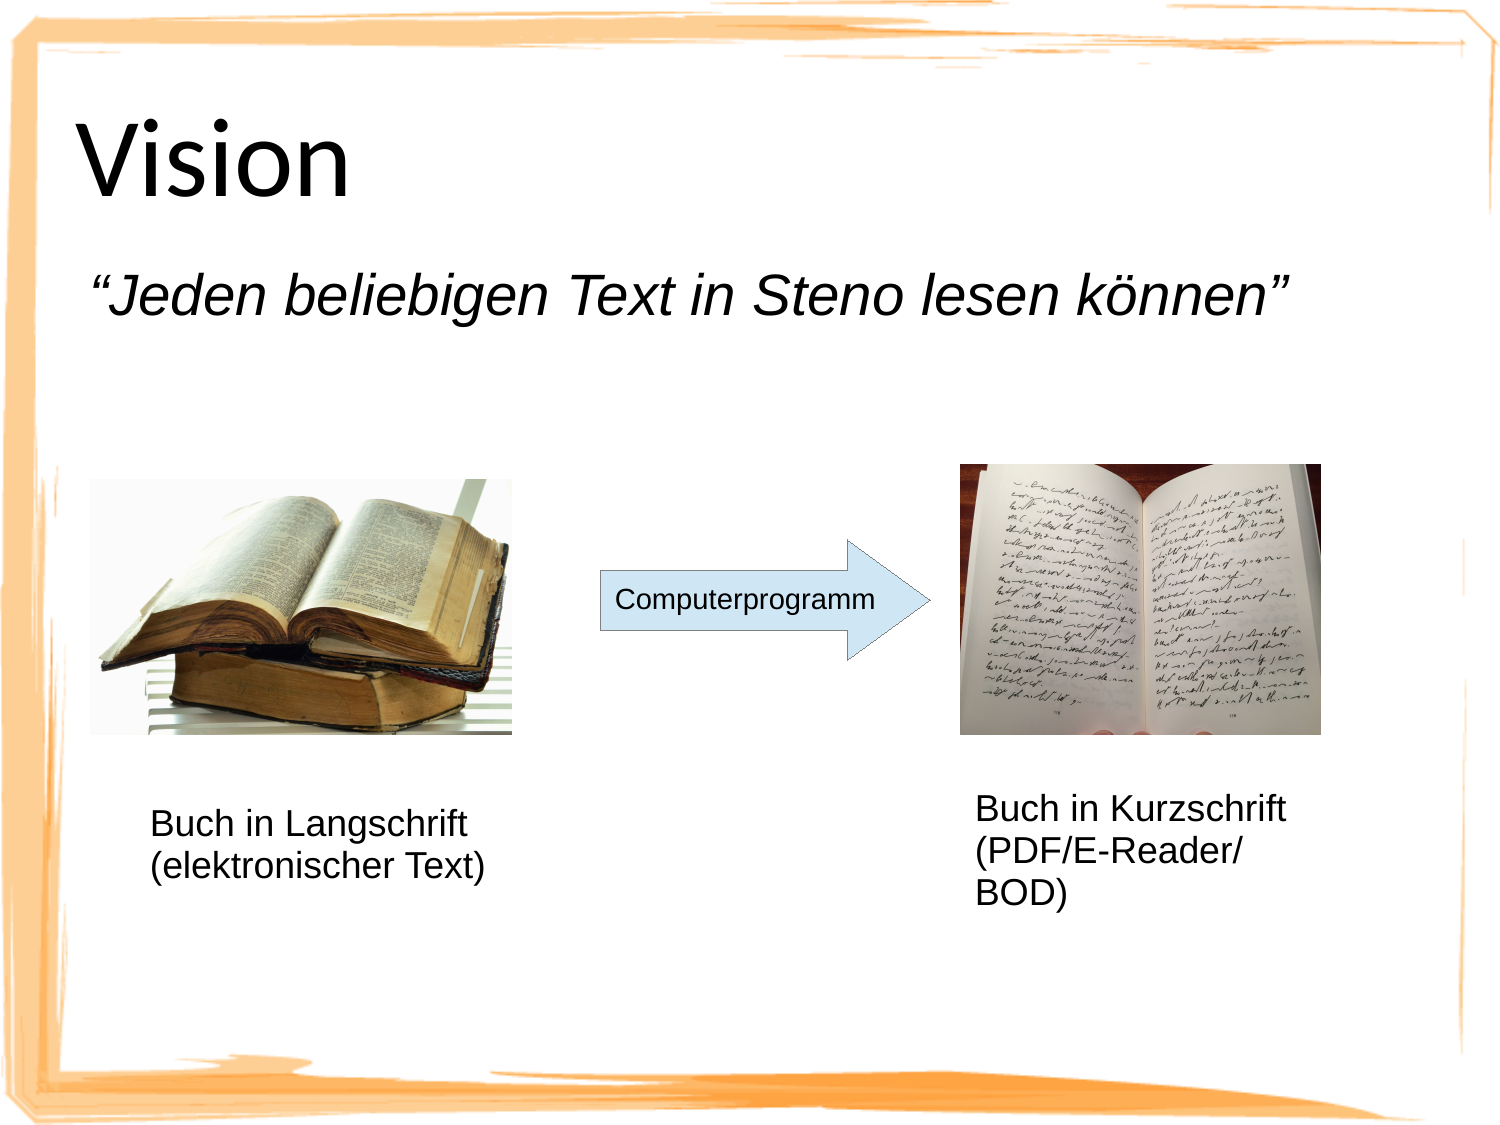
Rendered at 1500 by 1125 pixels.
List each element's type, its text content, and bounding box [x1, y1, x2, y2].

title Vision [75, 112, 1350, 225]
picture [0, 0, 1500, 1125]
text_box [600, 539, 896, 575]
text_box Buch in Langschrift (elektronischer Text) [135, 795, 571, 894]
text_box “Jeden beliebigen Text in Steno lesen können” [75, 254, 1366, 369]
text_box [600, 624, 898, 661]
text_box Computerprogramm [600, 575, 931, 624]
text_box Buch in Kurzschrift (PDF/E-Reader/BOD) [960, 780, 1351, 921]
